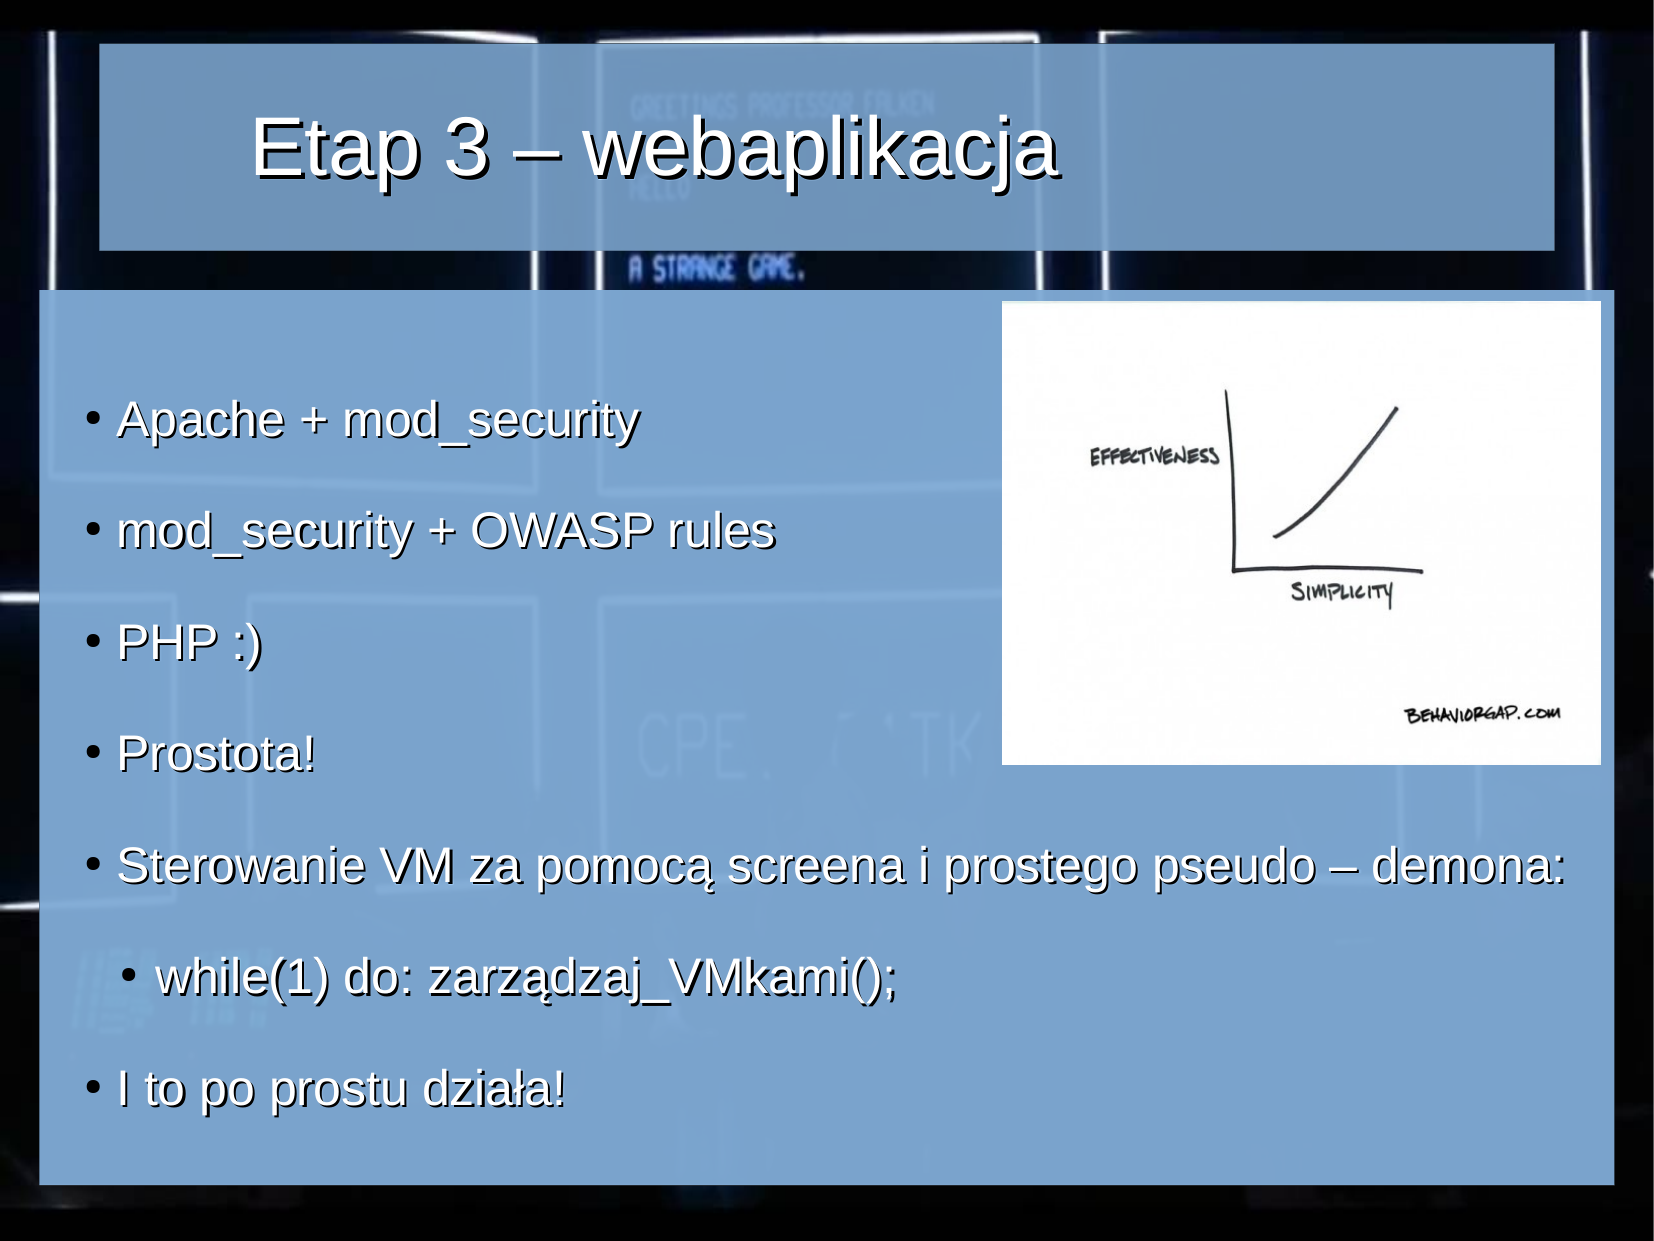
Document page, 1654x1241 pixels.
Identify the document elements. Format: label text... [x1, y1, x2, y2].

text_box Apache + mod_security mod_security + OWASP rules PHP :) Prostota! Sterowanie VM za pomocą screena i prostego pseudo – demona: while(1) do: zarządzaj_VMkami(); I to po prostu działa! [39, 290, 1615, 1186]
title Etap 3 – webaplikacja [99, 43, 1555, 251]
picture [0, 0, 1654, 1241]
